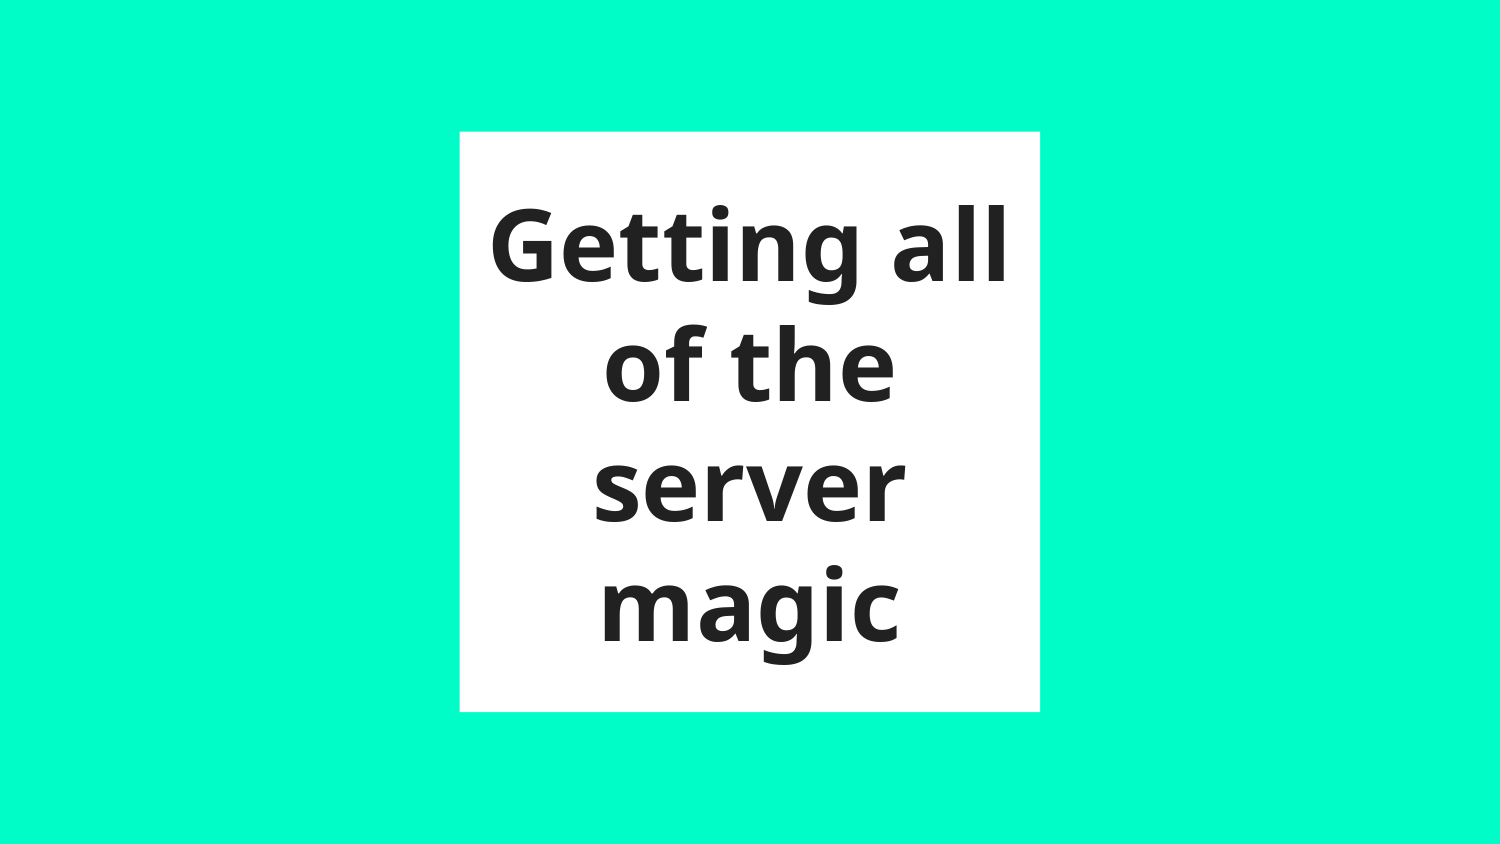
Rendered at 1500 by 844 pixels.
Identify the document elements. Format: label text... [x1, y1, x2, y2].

title Getting all of the server magic [459, 131, 1041, 713]
